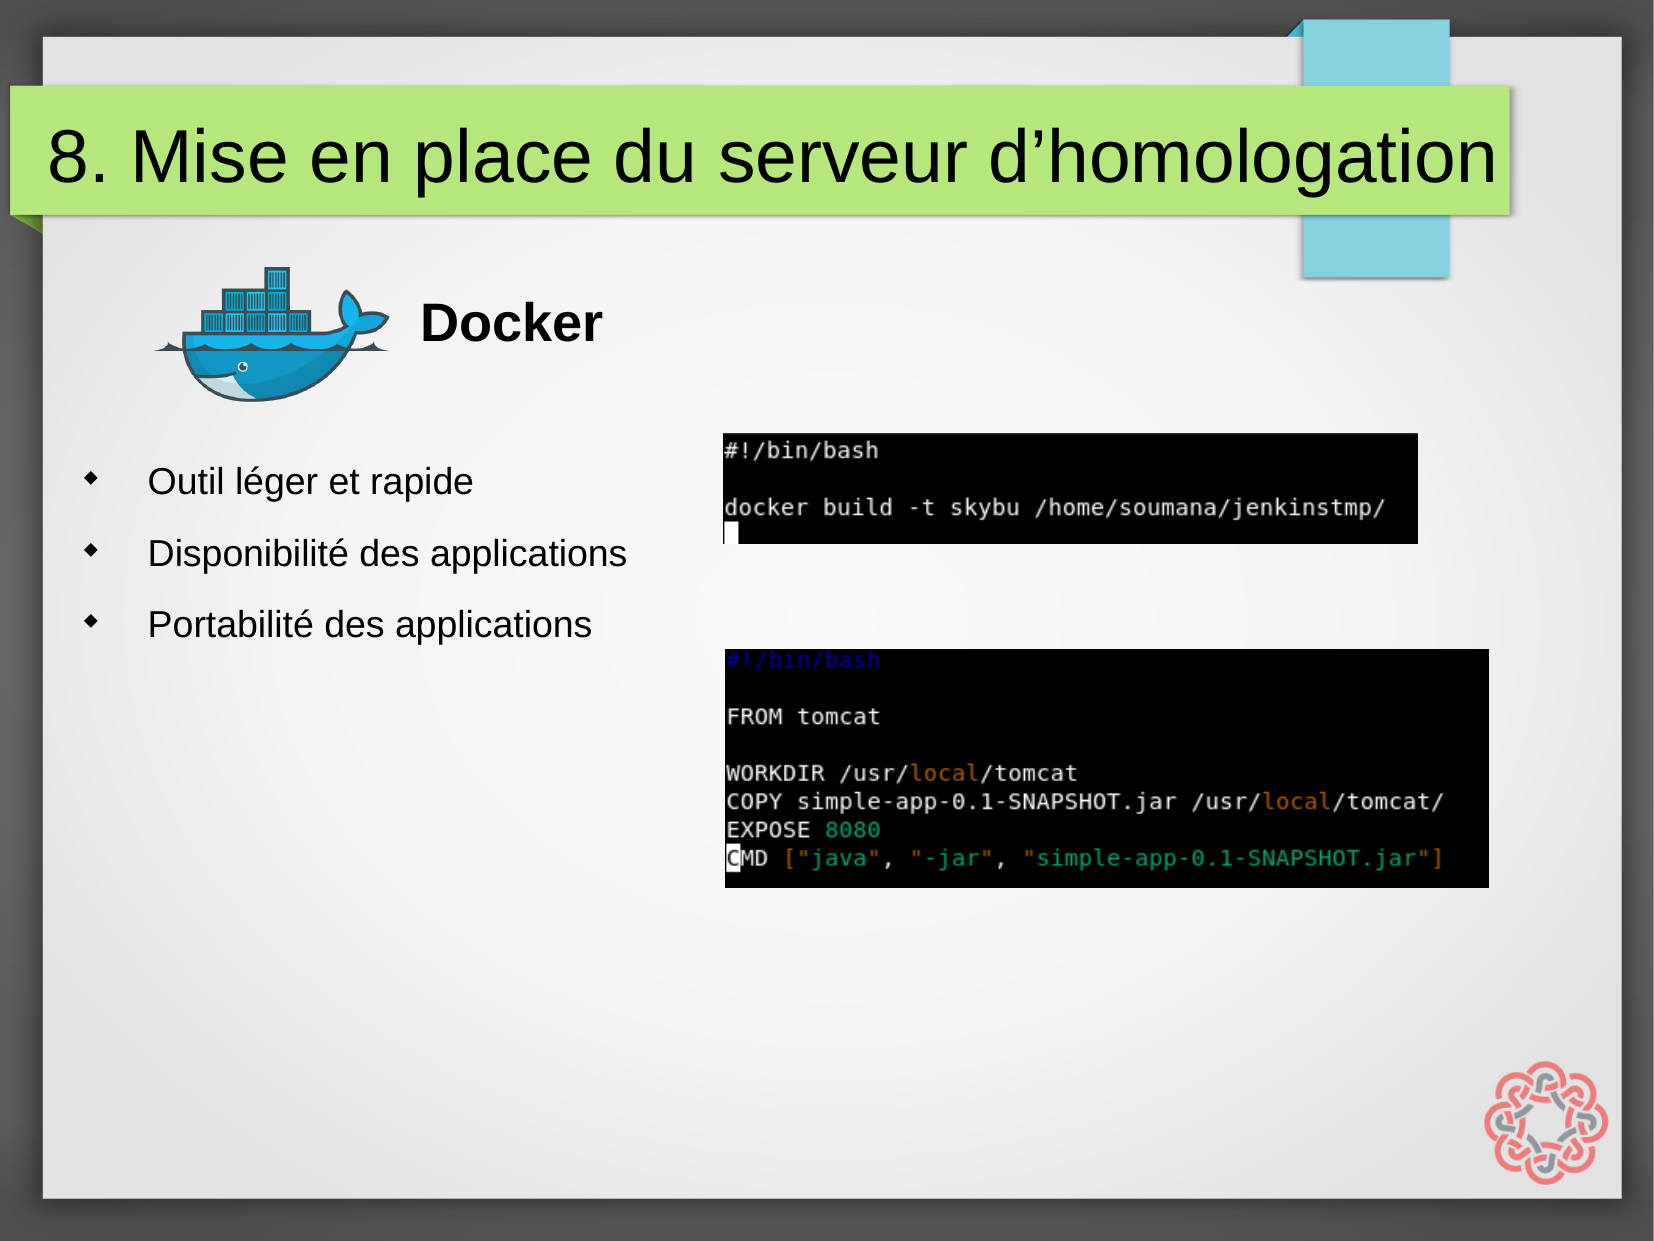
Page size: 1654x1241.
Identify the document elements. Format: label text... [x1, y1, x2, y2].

title 8. Mise en place du serveur d’homologation [47, 70, 1524, 245]
picture [0, 0, 1654, 1241]
list Docker Outil léger et rapide Disponibilité des applications Portabilité des applications [82, 289, 1569, 1007]
